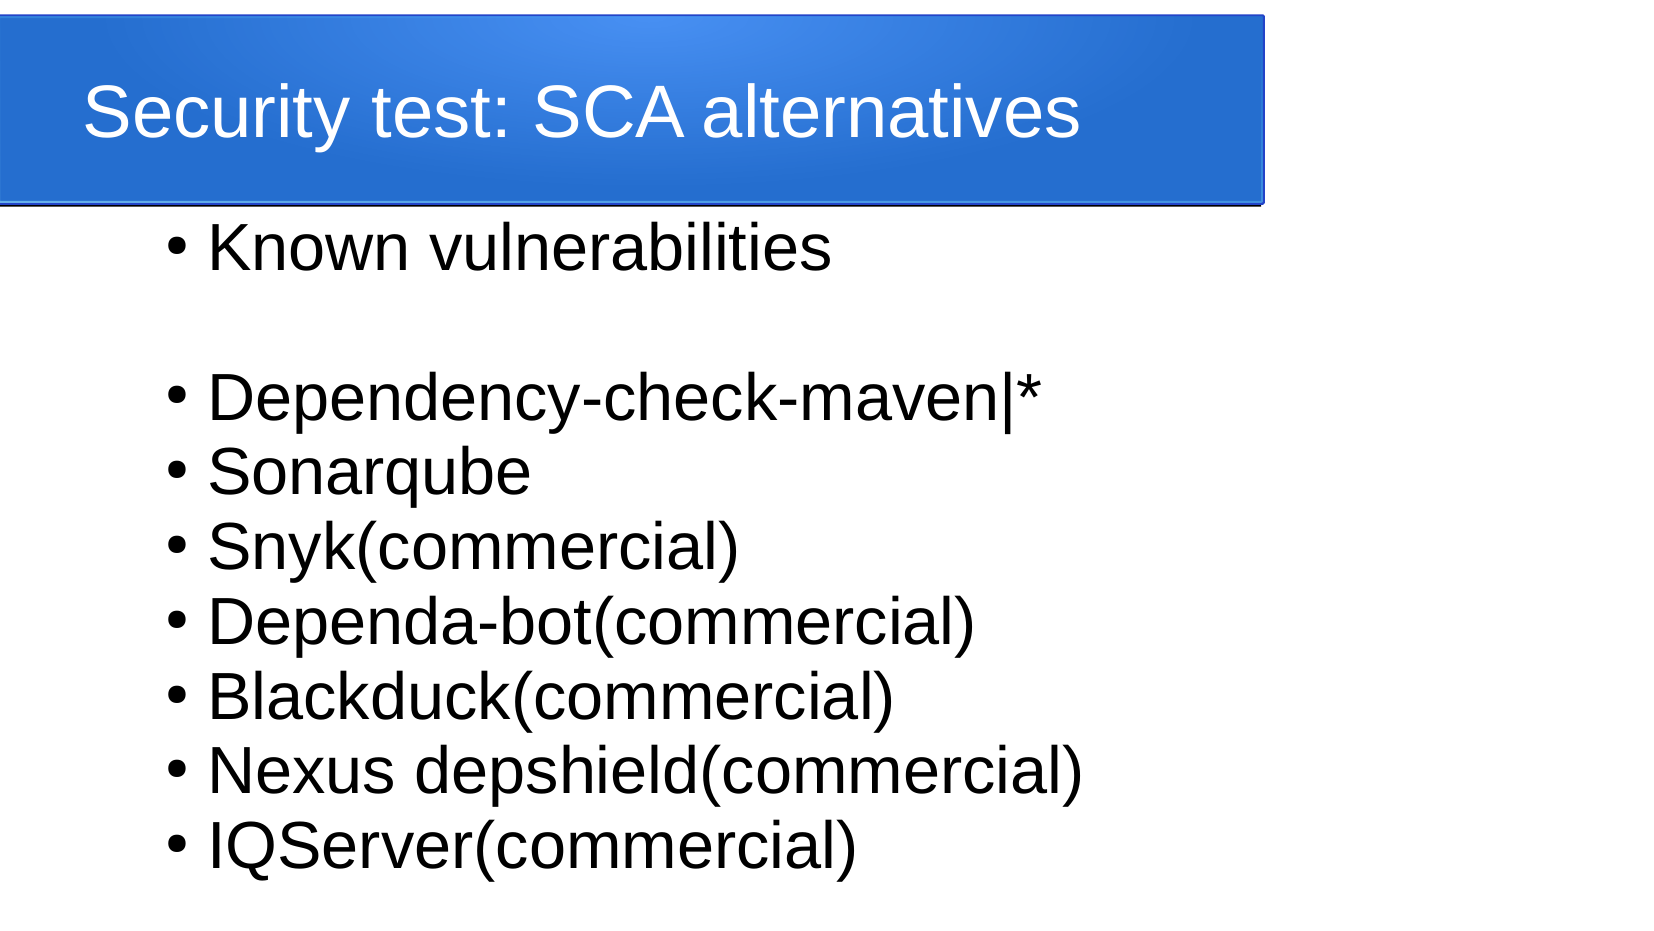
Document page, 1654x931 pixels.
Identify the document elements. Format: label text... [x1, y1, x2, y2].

subtitle Known vulnerabilities Dependency-check-maven|* Sonarqube Snyk(commercial) Dependa-bot(commercial) Blackduck(commercial) Nexus depshield(commercial) IQServer(commercial) [165, 210, 1216, 931]
title Security test: SCA alternatives [82, 29, 1235, 196]
